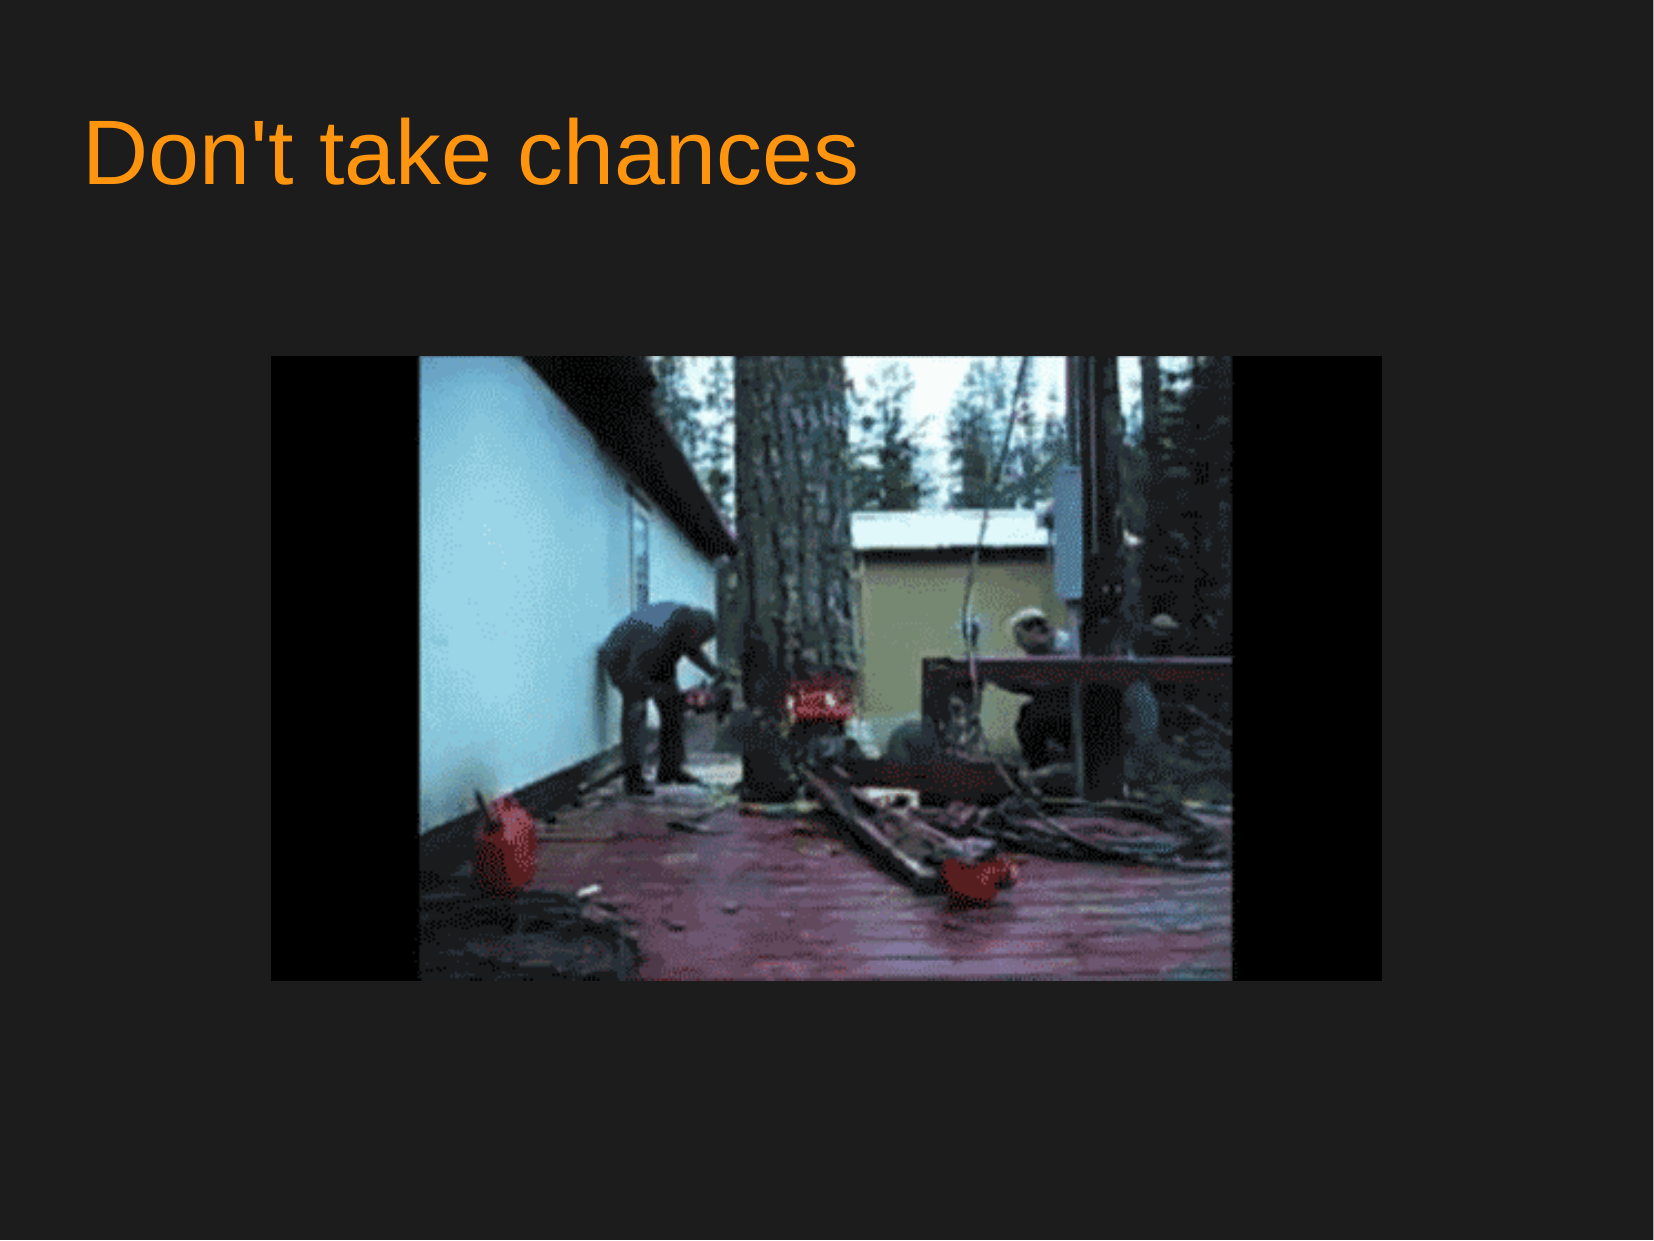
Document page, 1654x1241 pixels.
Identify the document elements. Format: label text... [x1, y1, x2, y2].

picture [271, 356, 1382, 981]
title Don't take chances [82, 49, 1571, 257]
